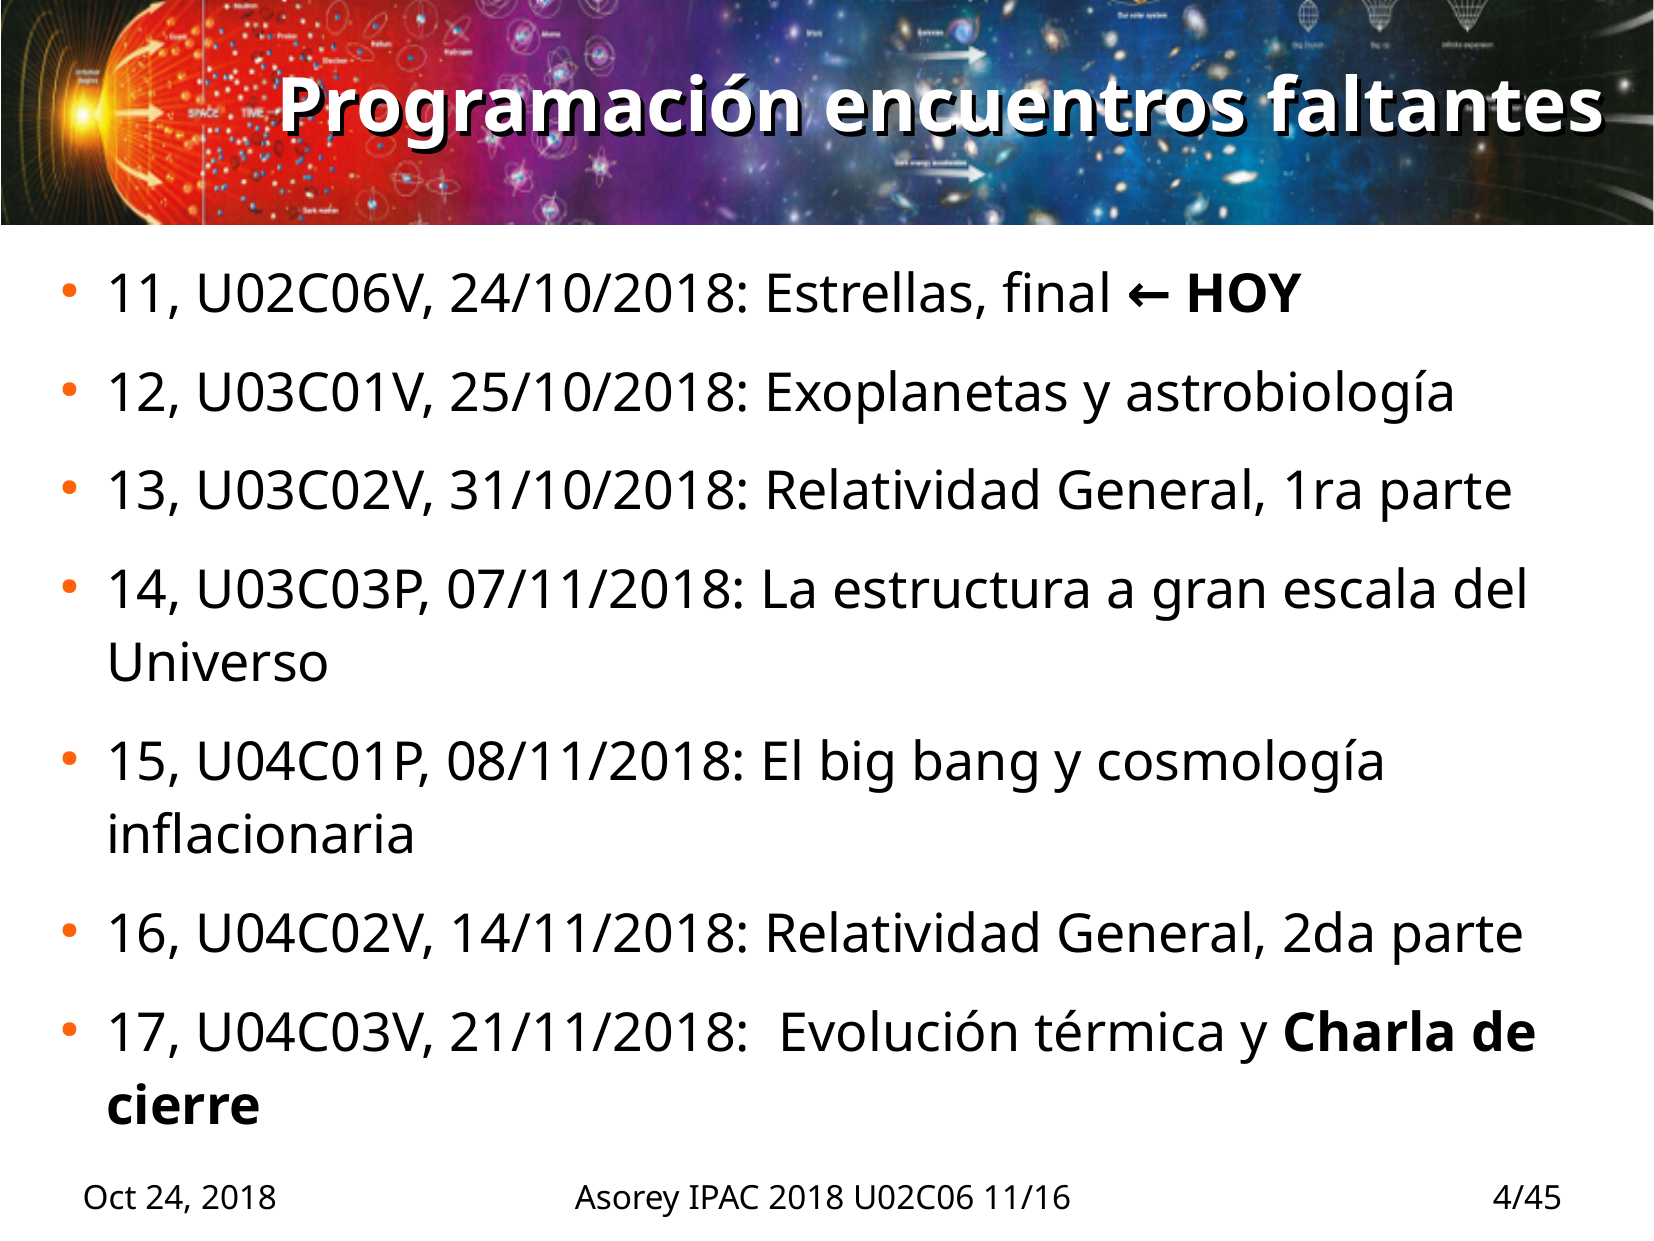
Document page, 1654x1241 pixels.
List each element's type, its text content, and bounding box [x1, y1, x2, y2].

list 11, U02C06V, 24/10/2018: Estrellas, final ← HOY 12, U03C01V, 25/10/2018: Exoplanetas y astrobiología 13, U03C02V, 31/10/2018: Relatividad General, 1ra parte 14, U03C03P, 07/11/2018: La estructura a gran escala del Universo 15, U04C01P, 08/11/2018: El big bang y cosmología inflacionaria 16, U04C02V, 14/11/2018: Relatividad General, 2da parte 17, U04C03V, 21/11/2018: Evolución térmica y Charla de cierre [45, 255, 1606, 1156]
title Programación encuentros faltantes [45, 15, 1606, 191]
picture [1, 0, 1654, 225]
